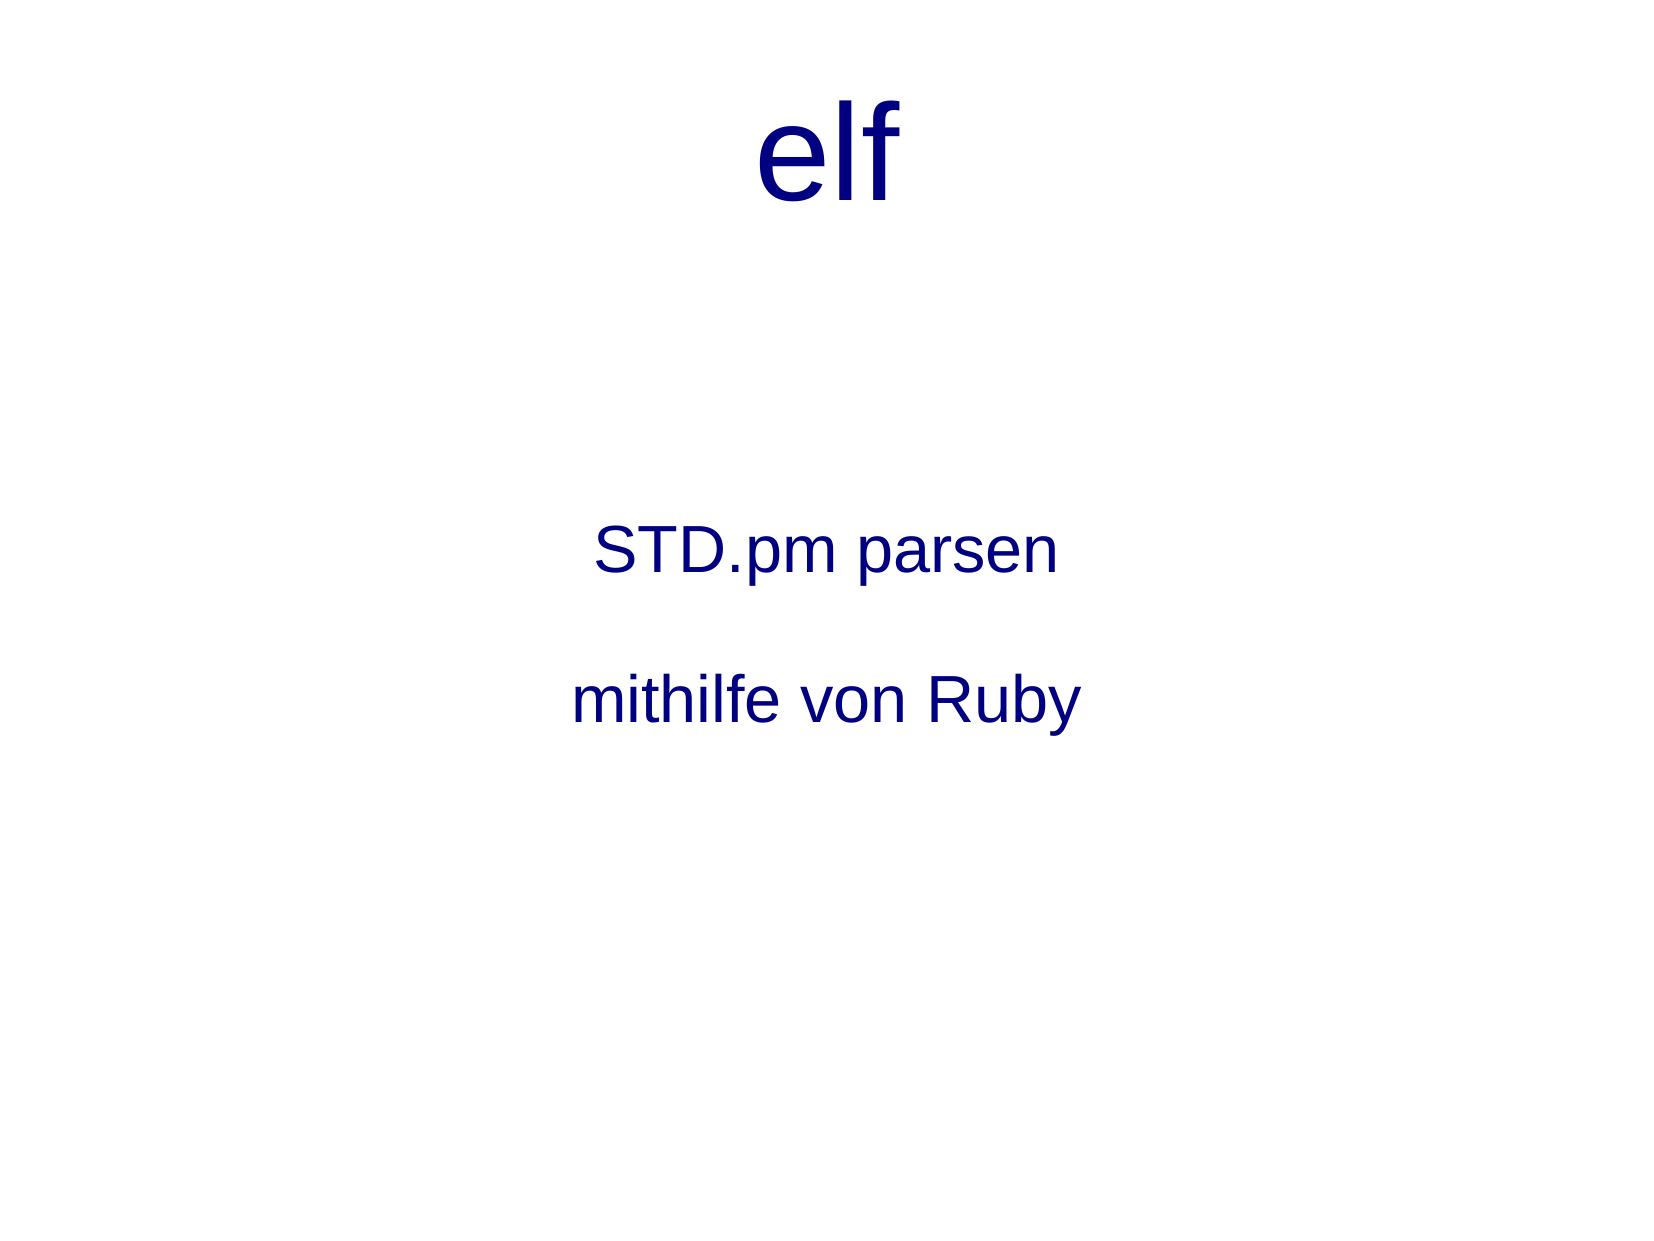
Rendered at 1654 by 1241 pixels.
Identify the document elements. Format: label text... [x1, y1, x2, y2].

title elf [82, 49, 1571, 257]
subtitle STD.pm parsen mithilfe von Ruby [82, 290, 1571, 1109]
